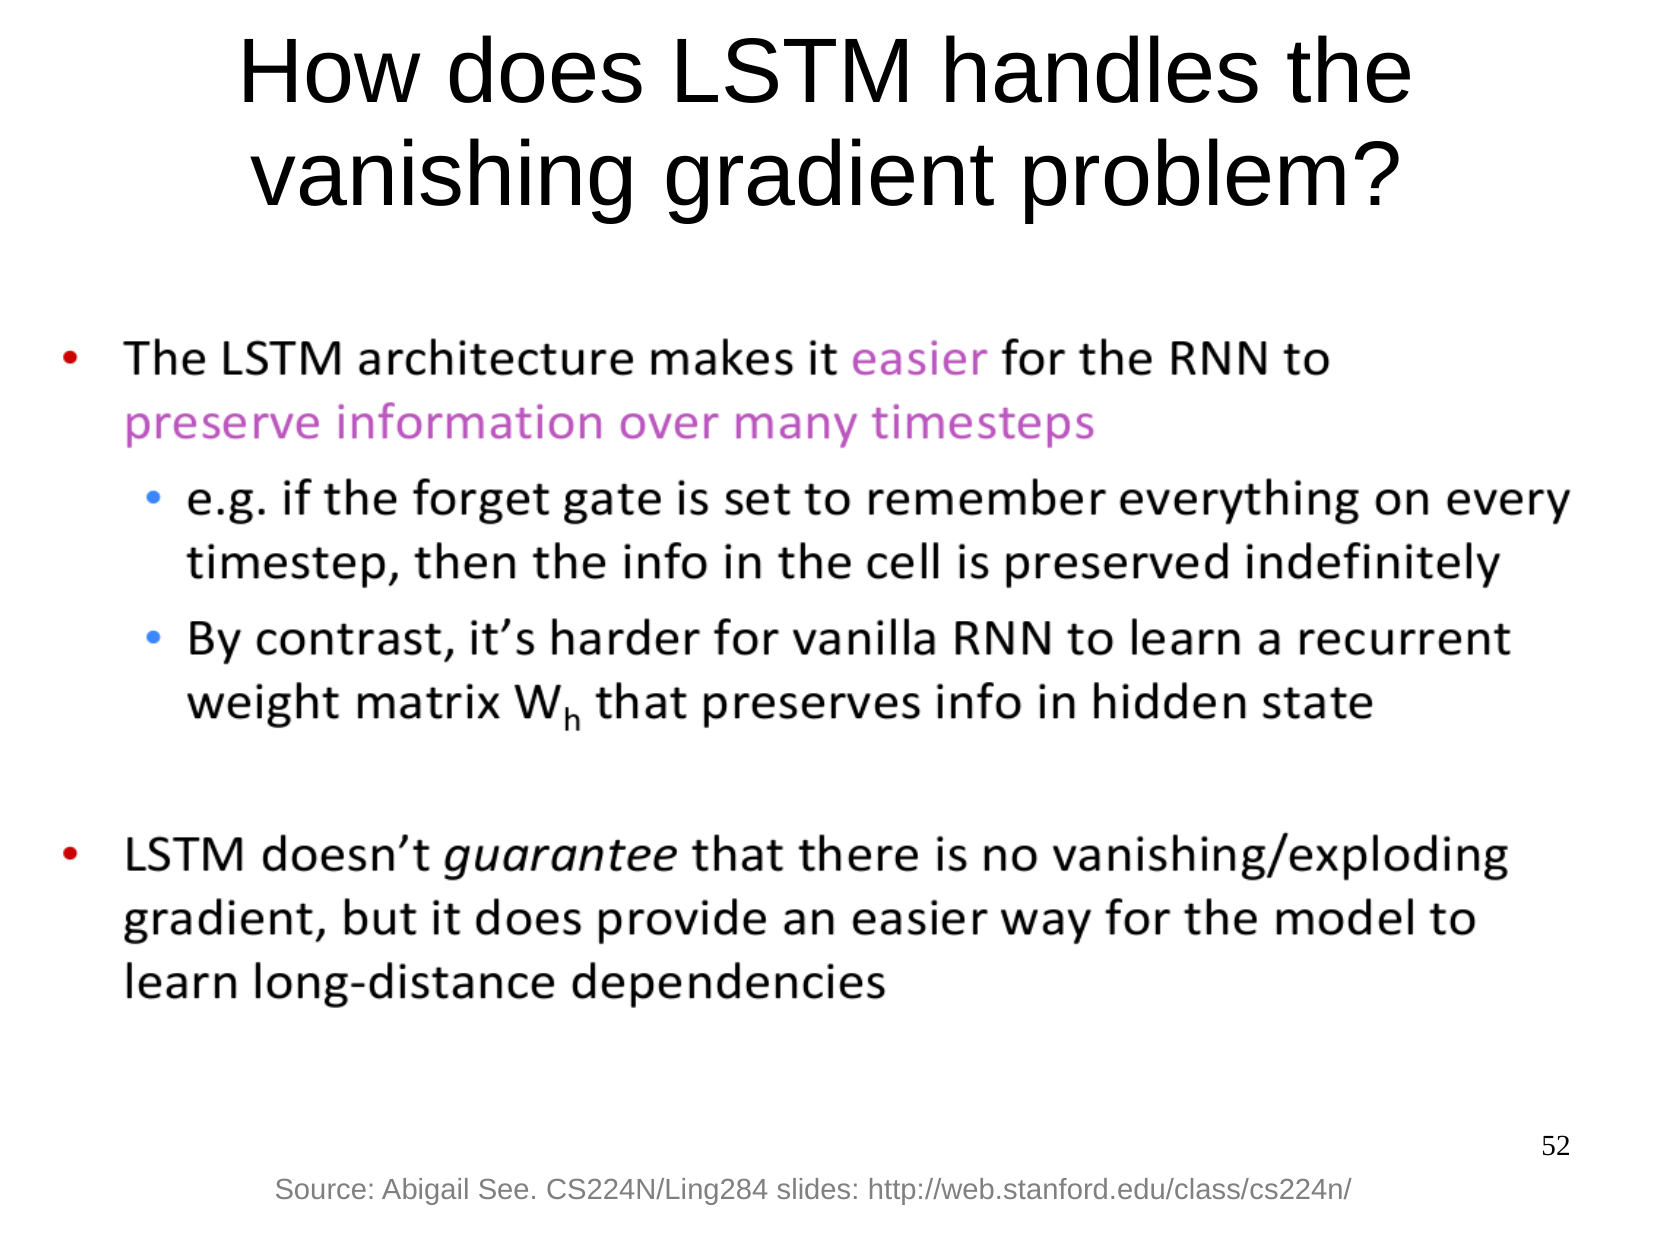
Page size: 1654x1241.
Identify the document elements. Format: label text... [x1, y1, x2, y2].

text_box Source: Abigail See. CS224N/Ling284 slides: http://web.stanford.edu/class/cs224n/ [259, 1165, 1654, 1241]
title How does LSTM handles the vanishing gradient problem? [82, 19, 1571, 225]
picture [5, 304, 1641, 1039]
